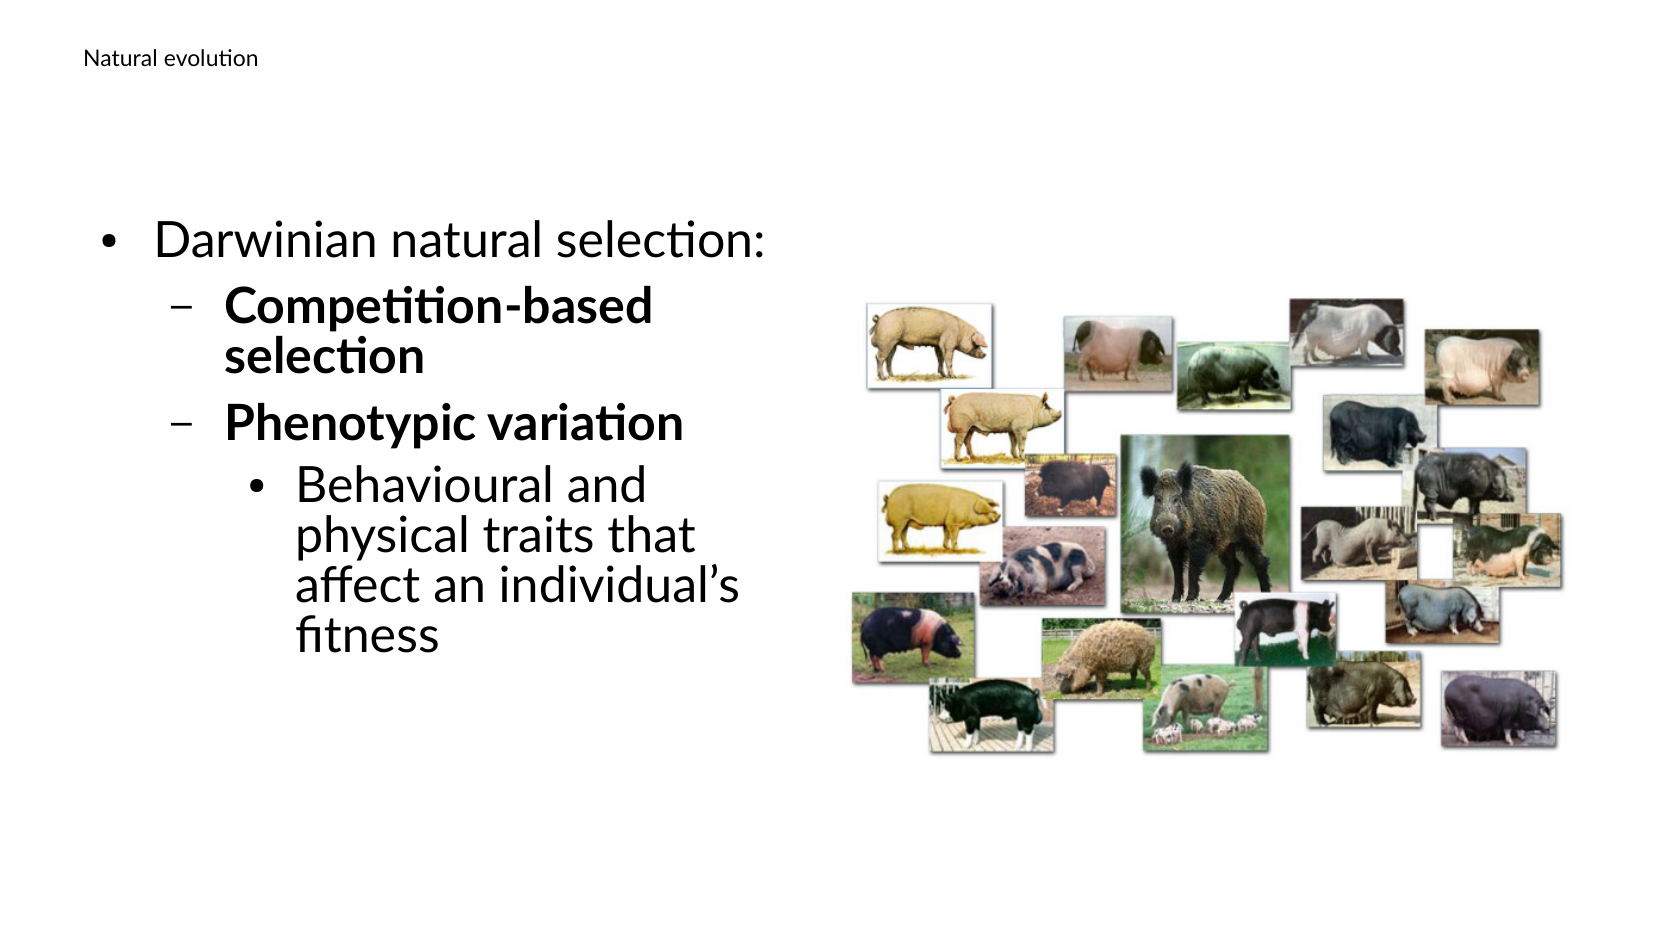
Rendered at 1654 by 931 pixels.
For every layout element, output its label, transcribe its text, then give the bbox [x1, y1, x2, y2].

title Natural evolution [83, 0, 1571, 119]
picture [845, 251, 1572, 804]
list Darwinian natural selection: Competition-based selection Phenotypic variation Behavioural and physical traits that affect an individual’s fitness [82, 217, 809, 839]
